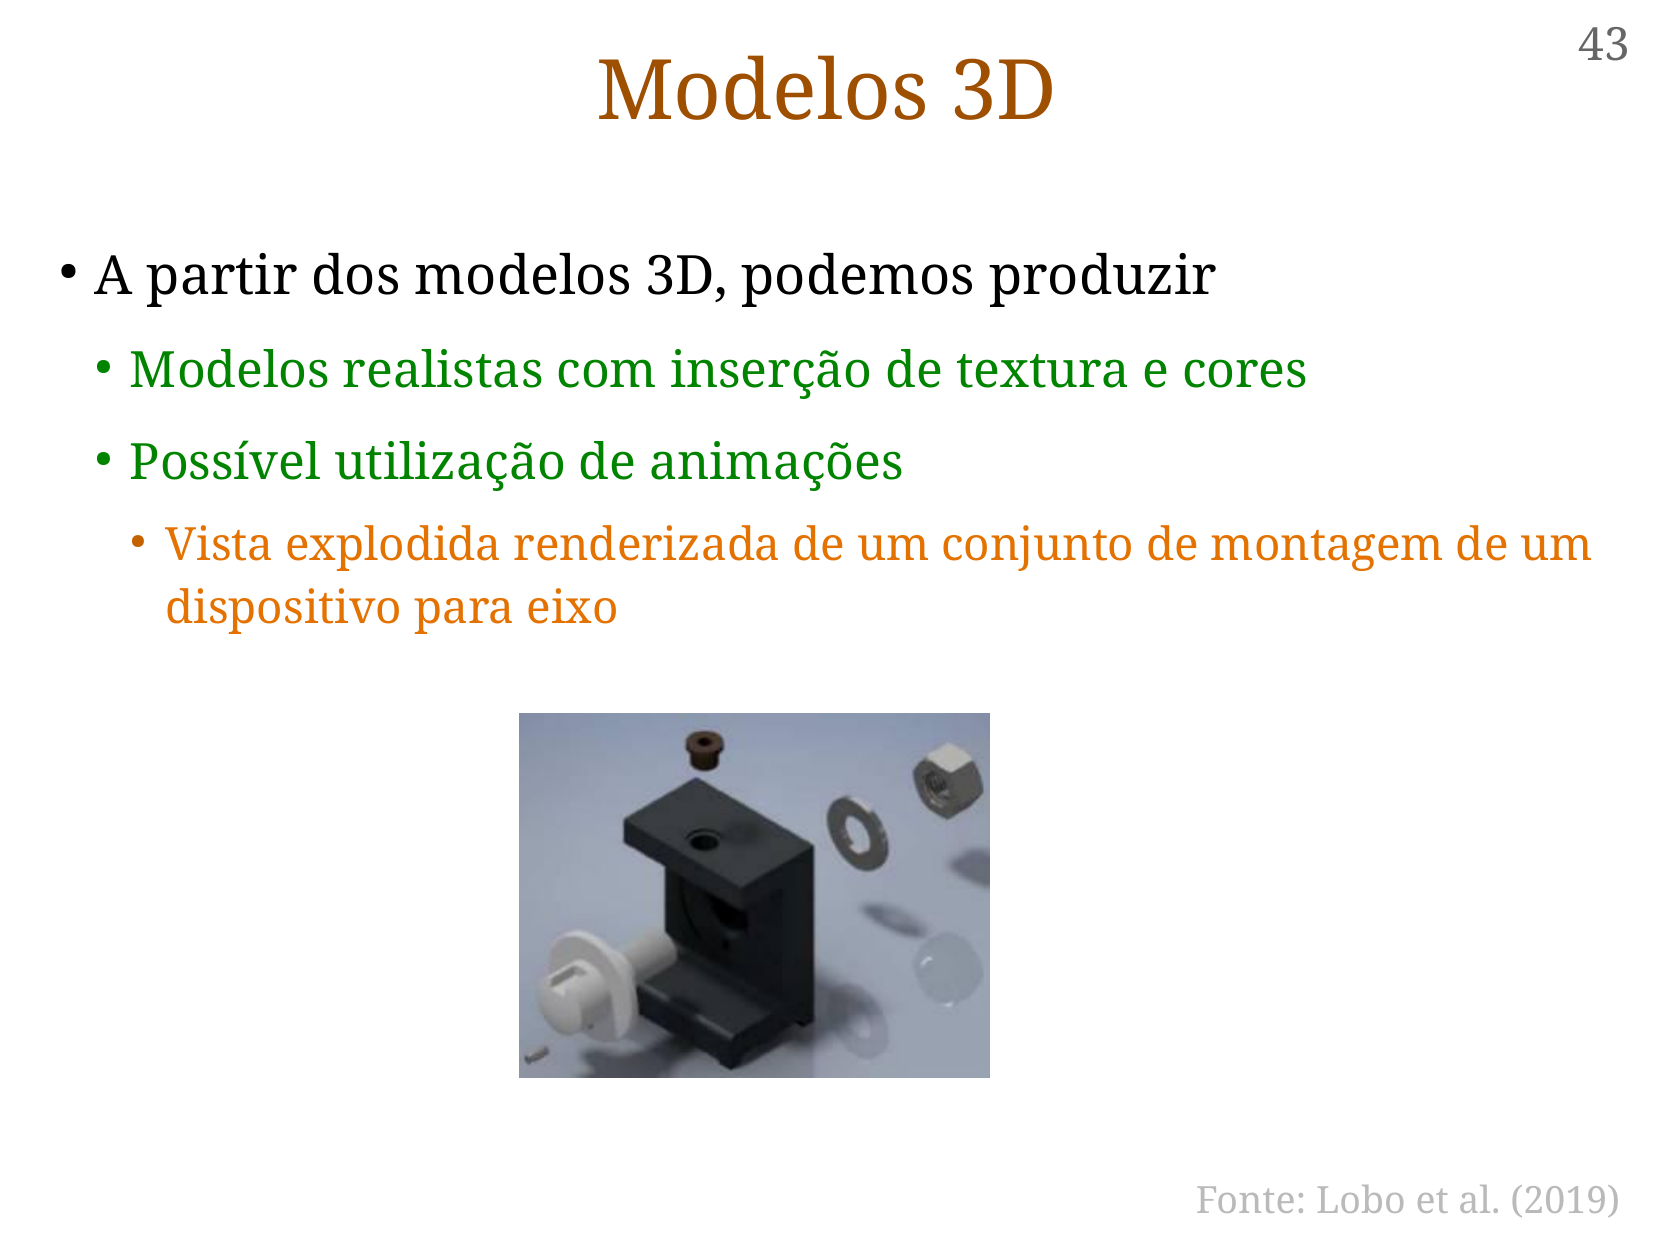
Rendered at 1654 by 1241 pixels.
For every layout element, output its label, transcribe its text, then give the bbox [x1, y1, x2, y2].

title Modelos 3D [59, 29, 1595, 148]
text_box Fonte: Lobo et al. (2019) [1181, 1166, 1636, 1233]
picture [519, 713, 990, 1078]
list A partir dos modelos 3D, podemos produzir Modelos realistas com inserção de textura e cores Possível utilização de animações Vista explodida renderizada de um conjunto de montagem de um dispositivo para eixo [59, 236, 1595, 1211]
